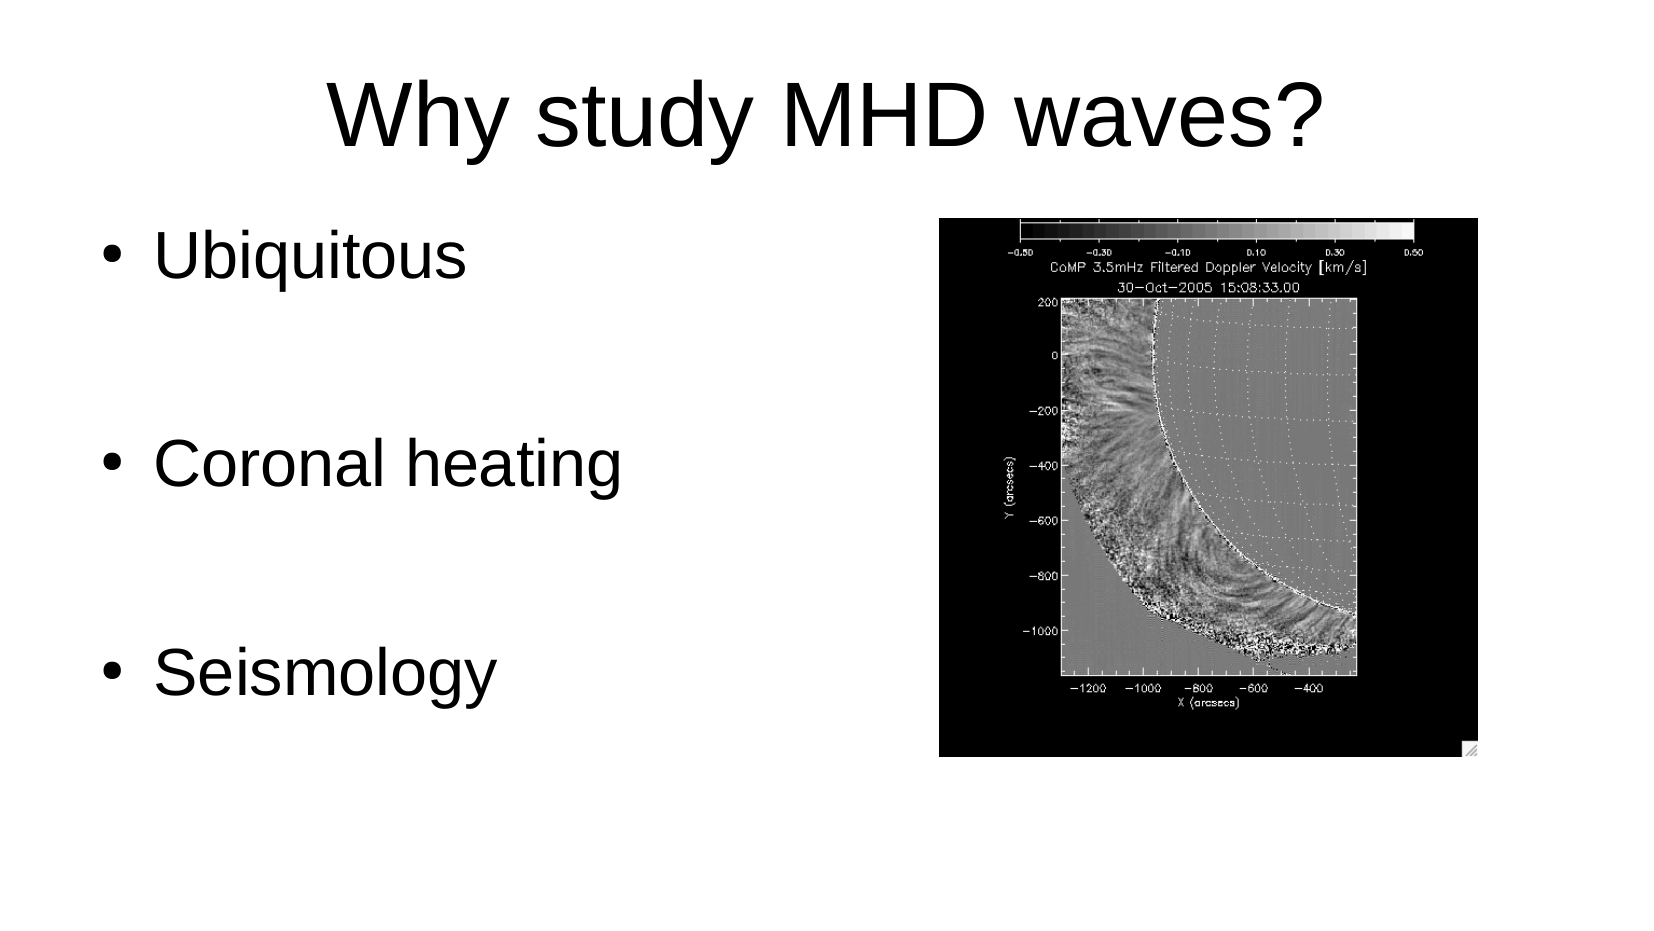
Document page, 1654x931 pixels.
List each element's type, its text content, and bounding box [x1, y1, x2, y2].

list Ubiquitous Coronal heating Seismology [82, 217, 809, 758]
title Why study MHD waves? [82, 37, 1571, 193]
text_box [938, 217, 1479, 758]
